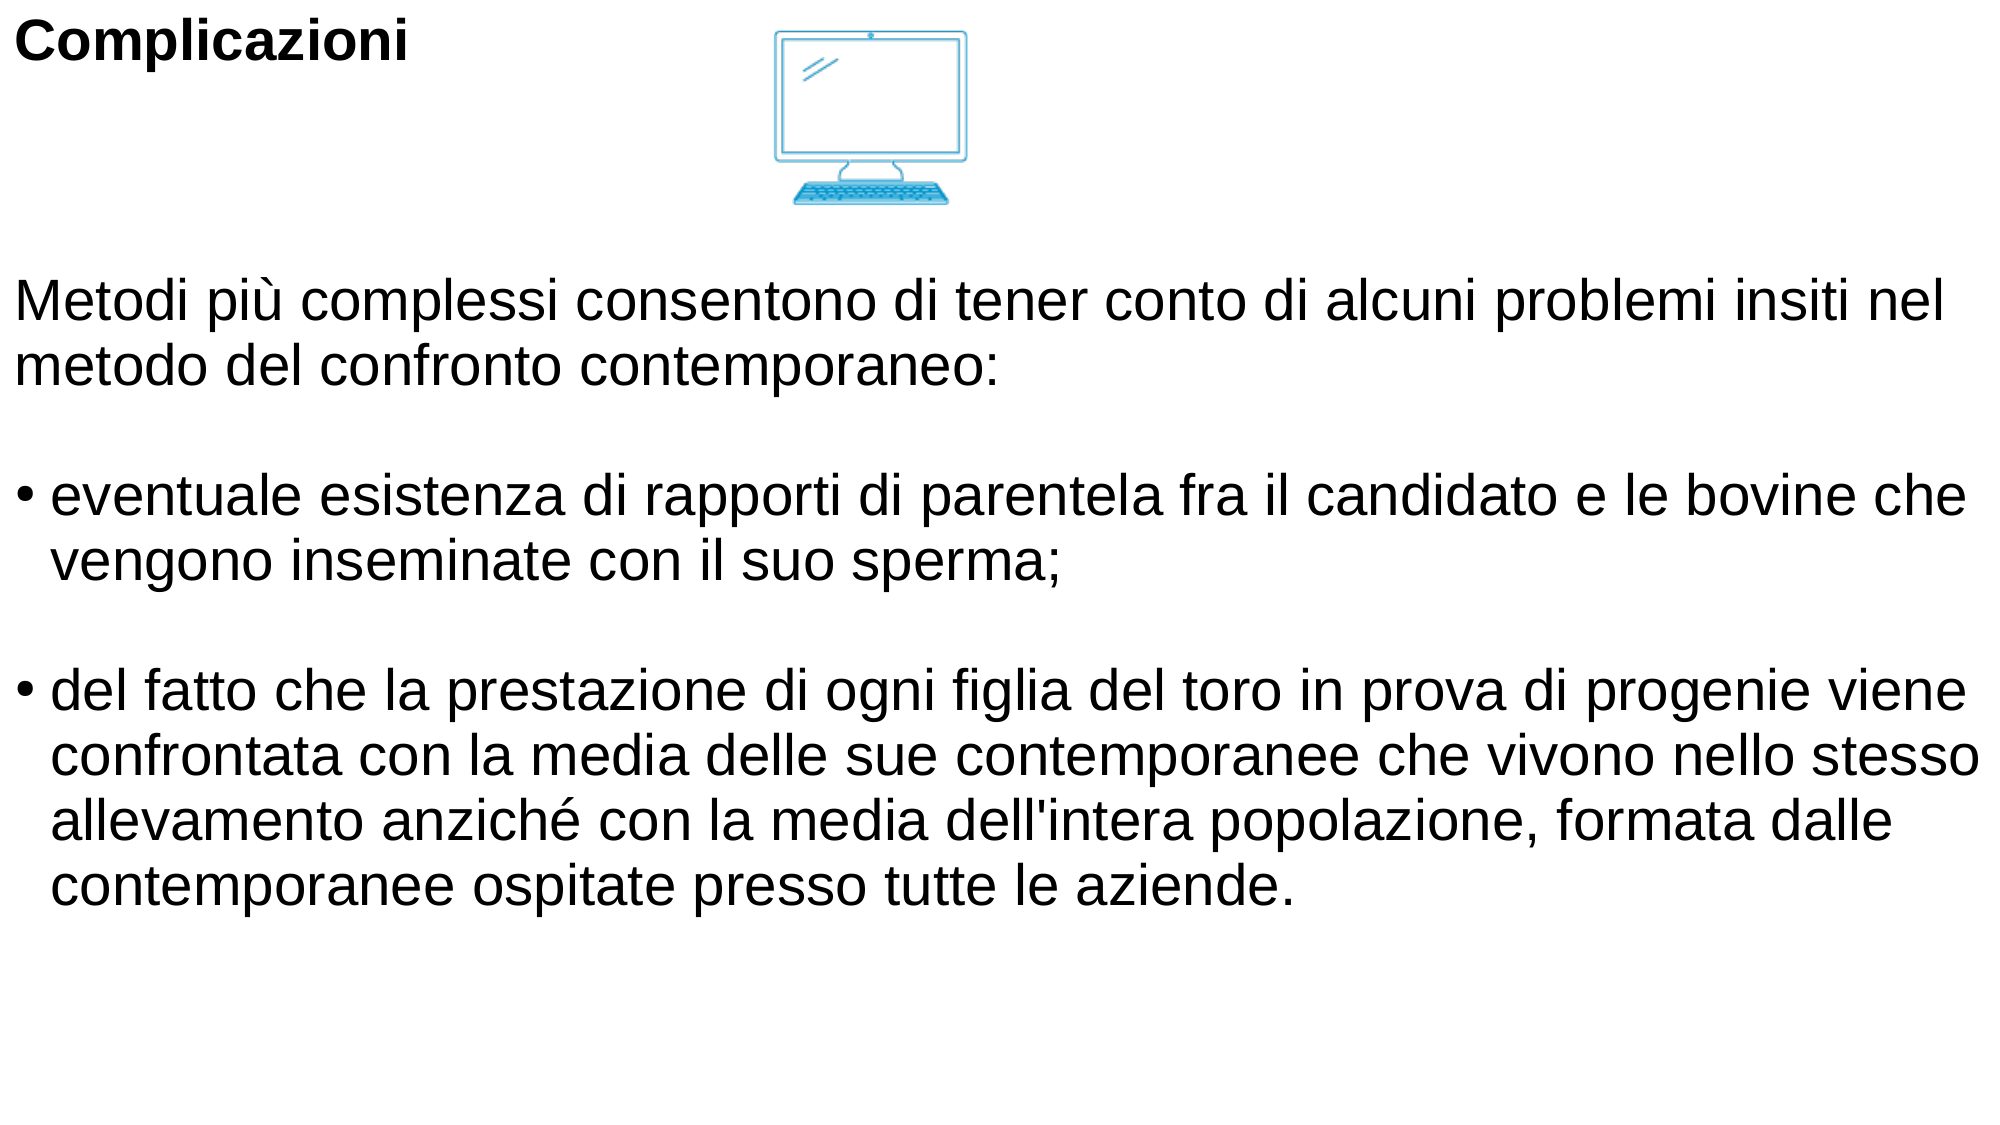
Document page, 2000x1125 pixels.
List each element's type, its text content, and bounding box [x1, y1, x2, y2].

picture [738, 26, 1004, 207]
text_box Complicazioni Metodi più complessi consentono di tener conto di alcuni problemi insiti nel metodo del confronto contemporaneo: eventuale esistenza di rapporti di parentela fra il candidato e le bovine che vengono inseminate con il suo sperma; del fatto che la prestazione di ogni figlia del toro in prova di progenie viene confrontata con la media delle sue contemporanee che vivono nello stesso allevamento anziché con la media dell'intera popolazione, formata dalle contemporanee ospitate presso tutte le aziende. [0, 0, 2000, 926]
